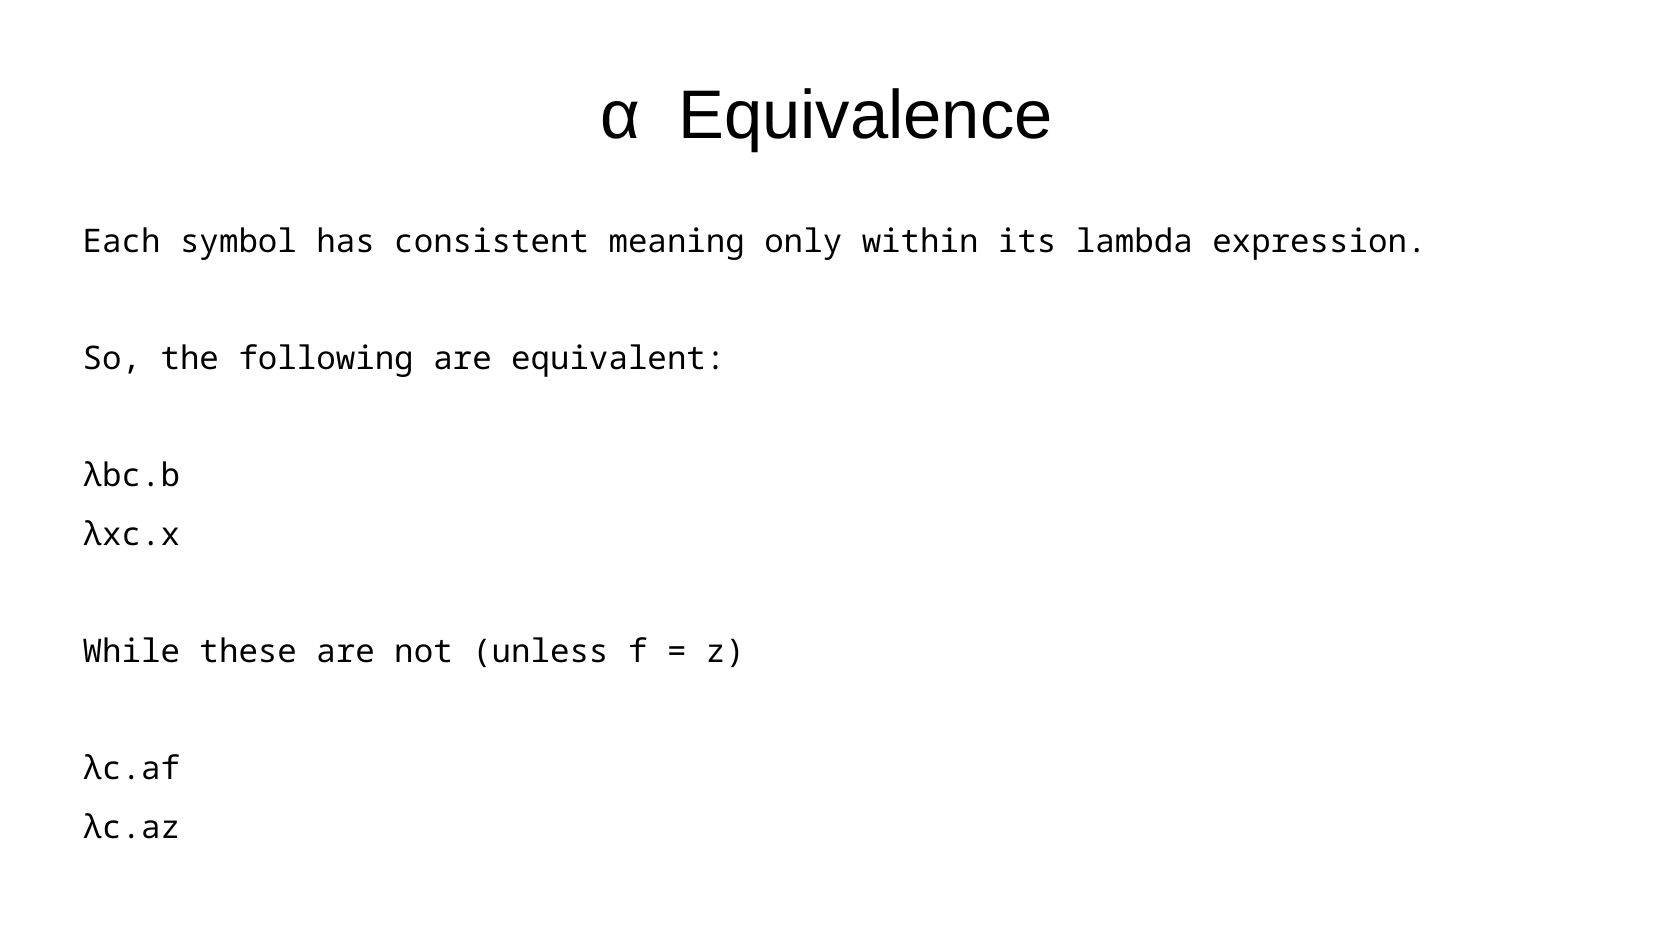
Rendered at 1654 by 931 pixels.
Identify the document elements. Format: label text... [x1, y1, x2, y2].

title α Equivalence [82, 37, 1571, 193]
list Each symbol has consistent meaning only within its lambda expression. So, the following are equivalent: λbc.b λxc.x While these are not (unless f = z) λc.af λc.az [82, 217, 1571, 856]
